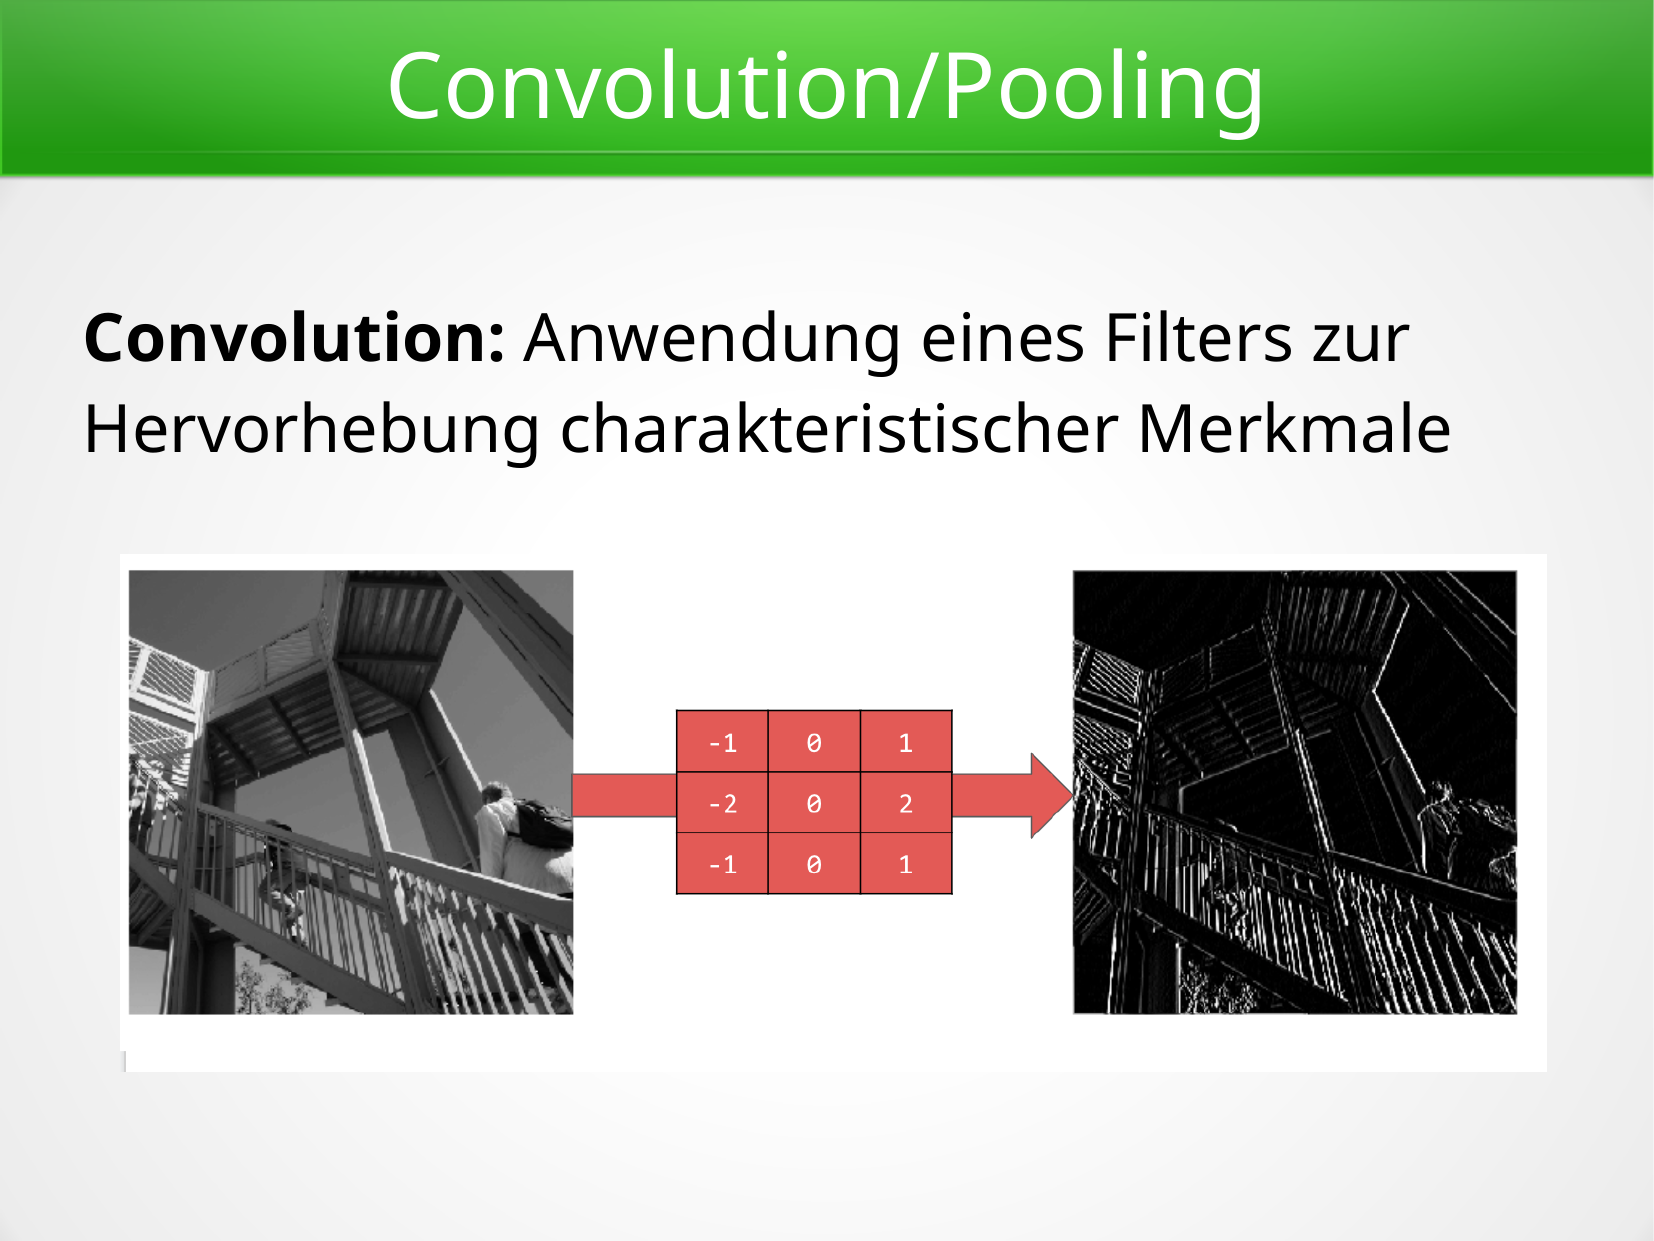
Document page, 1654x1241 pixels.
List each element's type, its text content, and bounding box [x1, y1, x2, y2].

list Convolution: Anwendung eines Filters zur Hervorhebung charakteristischer Merkmale [82, 290, 1571, 1010]
title Convolution/Pooling [82, 11, 1571, 154]
picture [0, 0, 1654, 1241]
